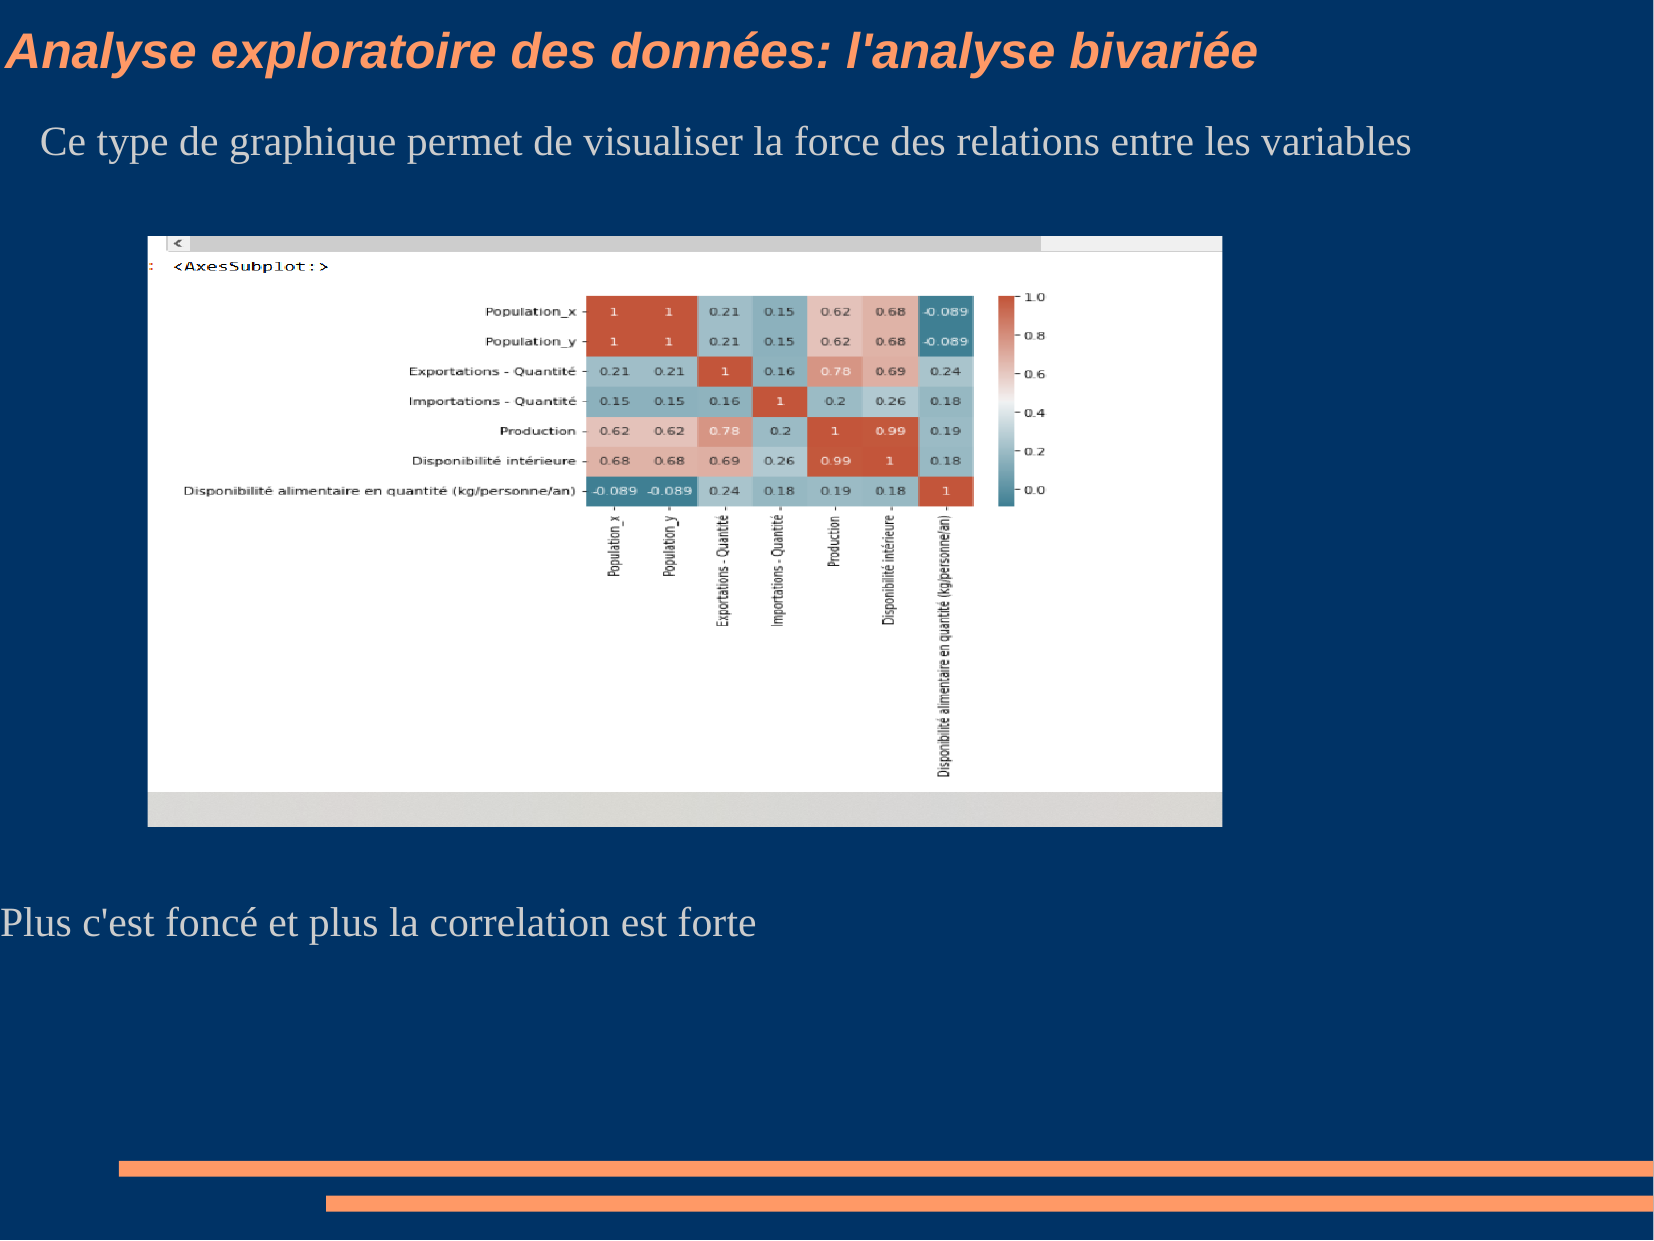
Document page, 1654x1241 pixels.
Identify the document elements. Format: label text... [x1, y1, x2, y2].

title Analyse exploratoire des données: l'analyse bivariée [5, 0, 1418, 102]
text_box Plus c'est foncé et plus la correlation est forte [0, 870, 1565, 975]
subtitle Ce type de graphique permet de visualiser la force des relations entre les variables [29, 88, 1595, 193]
picture [147, 236, 1223, 827]
